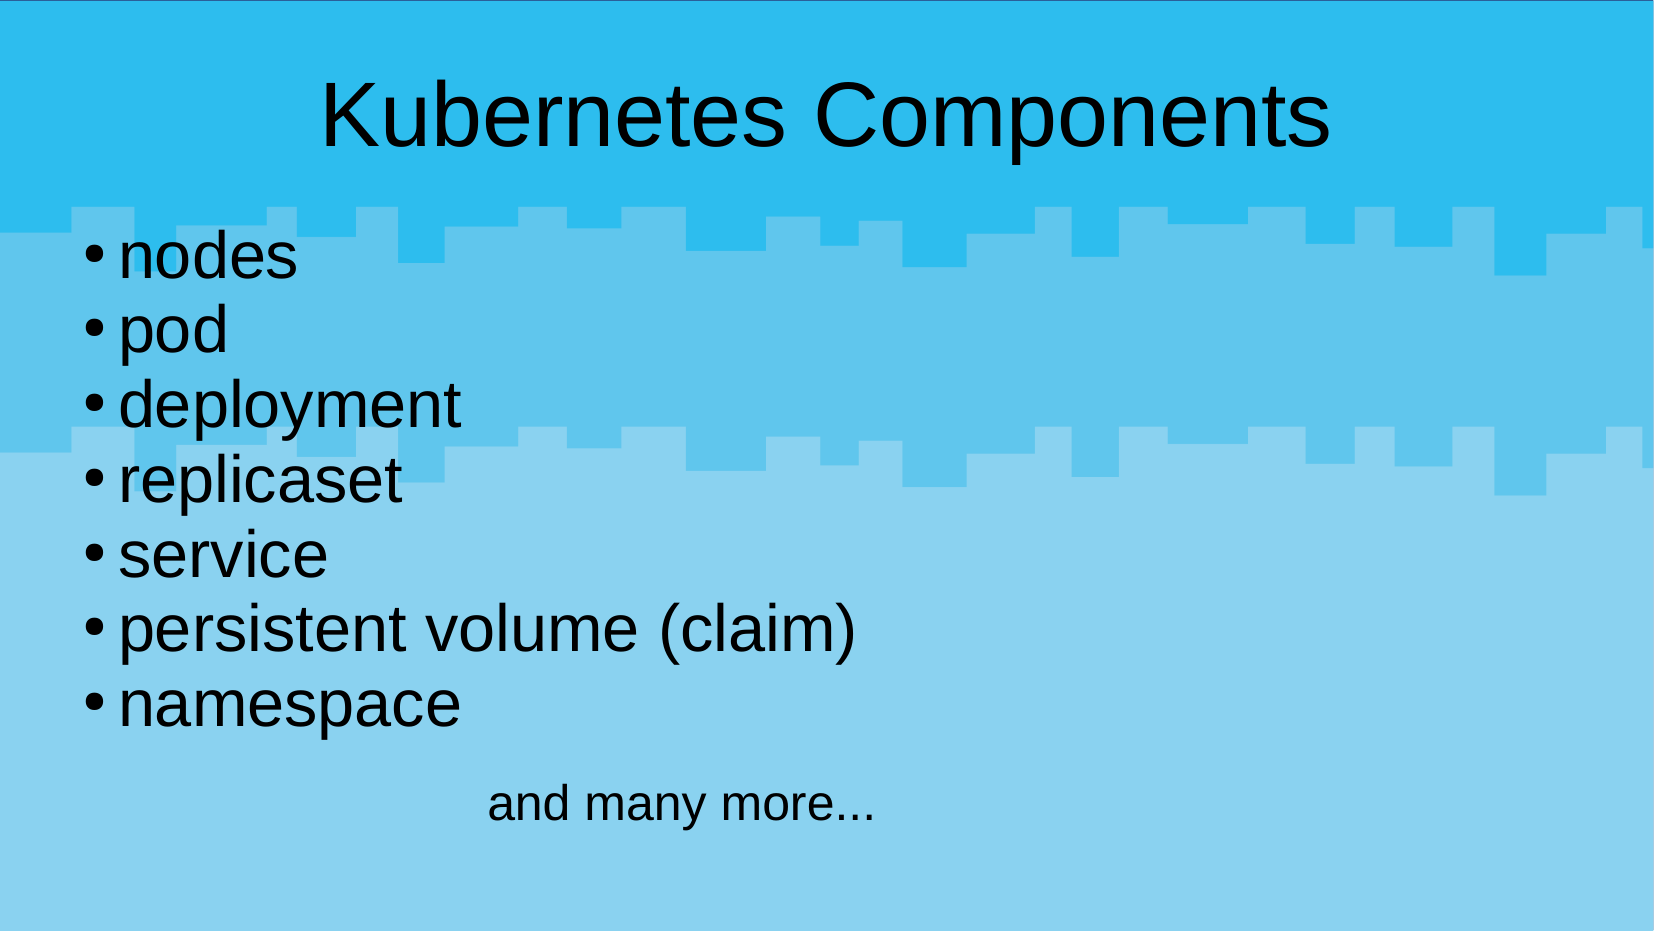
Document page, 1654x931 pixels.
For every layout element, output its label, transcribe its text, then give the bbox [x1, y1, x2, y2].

text_box and many more... [472, 767, 916, 886]
title Kubernetes Components [82, 37, 1571, 193]
picture [0, 1, 1654, 931]
subtitle nodes pod deployment replicaset service persistent volume (claim) namespace [82, 217, 886, 816]
